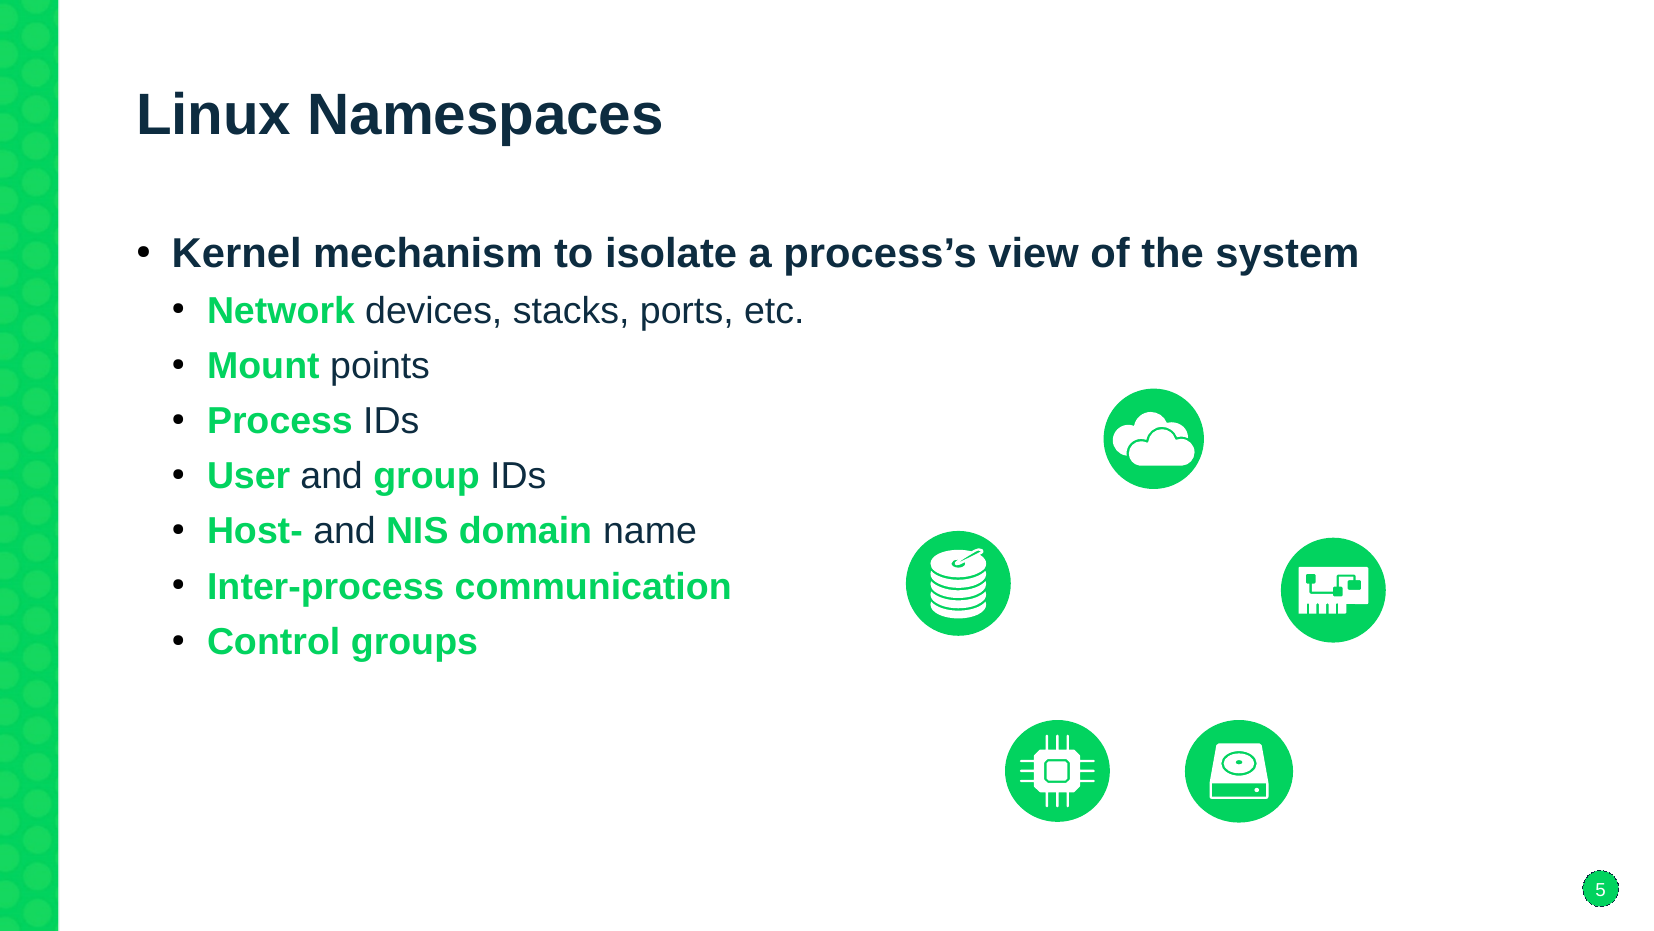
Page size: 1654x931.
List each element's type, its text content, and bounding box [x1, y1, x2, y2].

picture [0, 0, 76, 931]
text_box [905, 530, 1011, 636]
text_box [1280, 537, 1386, 643]
list Kernel mechanism to isolate a process’s view of the system Network devices, stacks, ports, etc. Mount points Process IDs User and group IDs Host- and NIS domain name Inter-process communication Control groups [121, 217, 1531, 825]
title Linux Namespaces [121, 37, 1531, 193]
text_box [1005, 720, 1110, 822]
text_box [1184, 720, 1294, 823]
text_box [1103, 388, 1204, 489]
